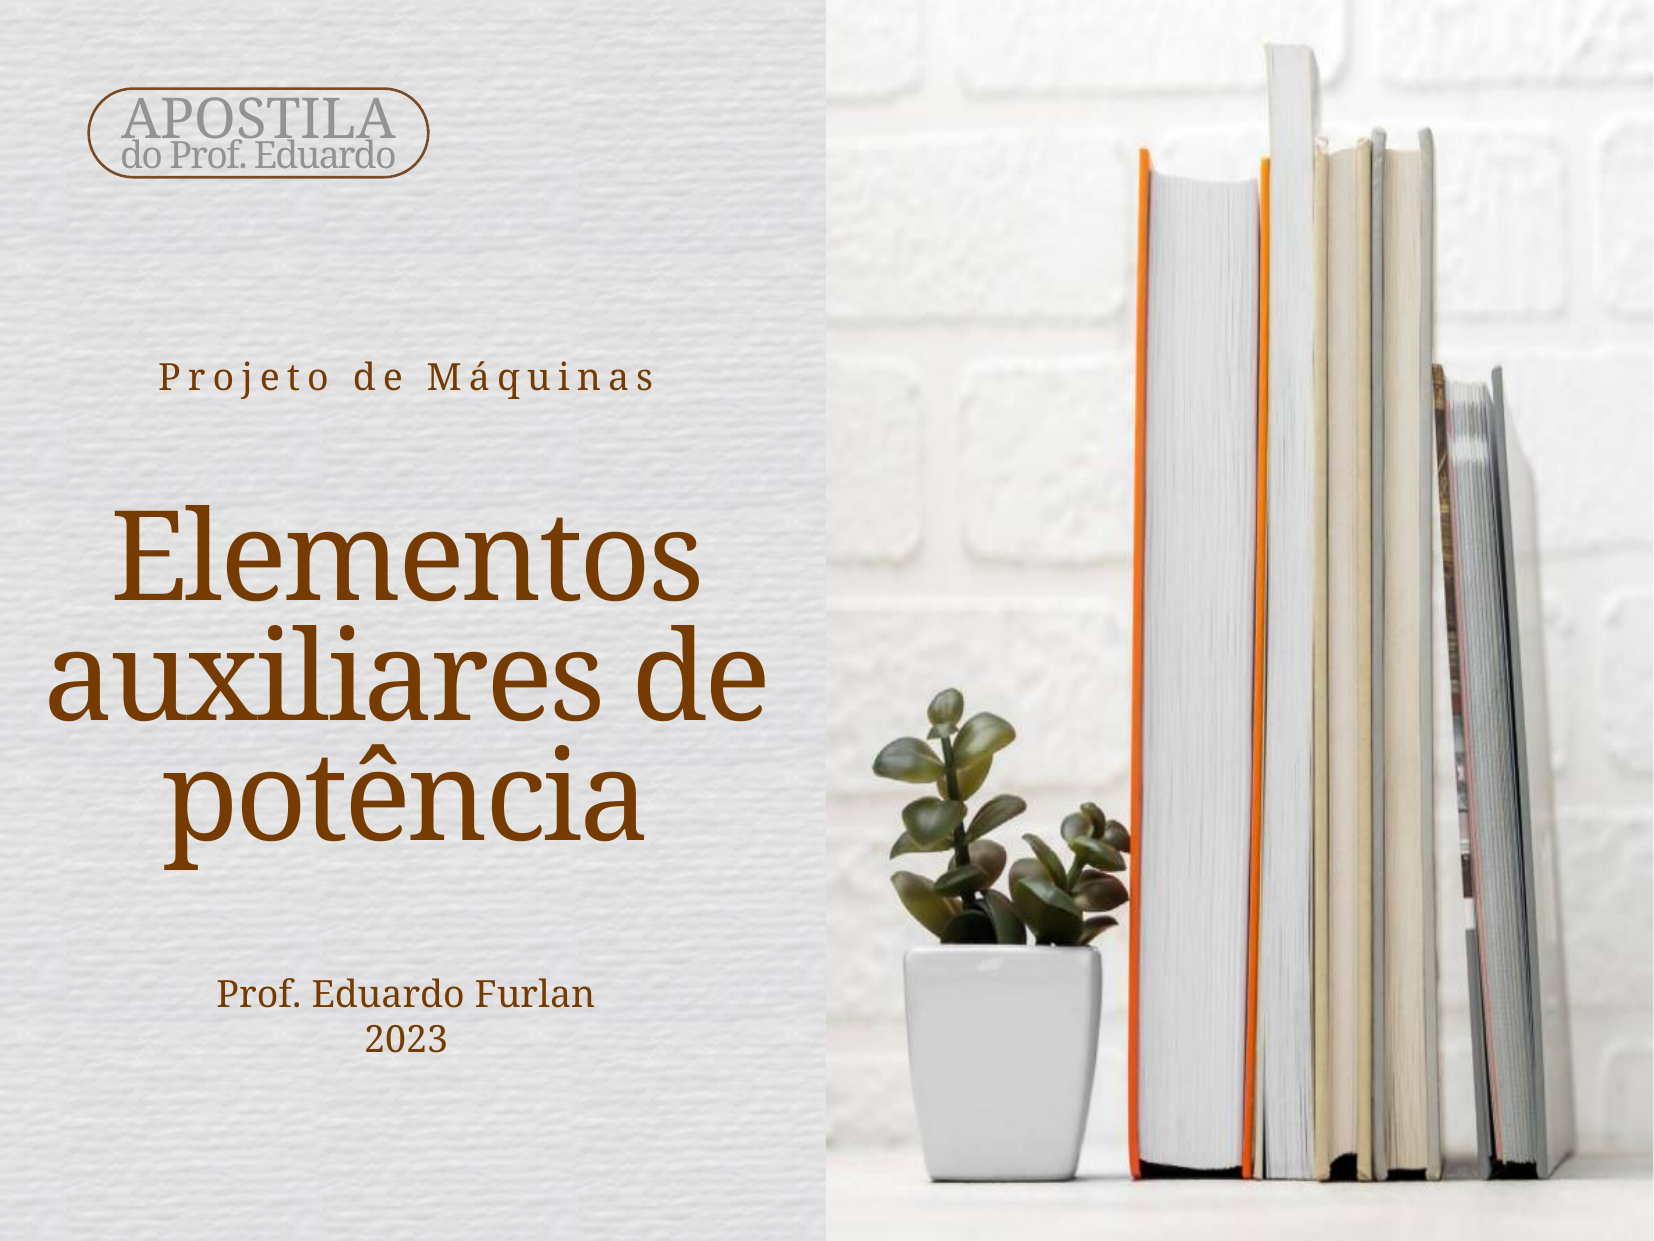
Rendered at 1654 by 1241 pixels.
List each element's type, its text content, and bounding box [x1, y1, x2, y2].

text_box Projeto de Máquinas Elementos auxiliares de potência Prof. Eduardo Furlan 2023 [0, 354, 813, 1068]
text_box [0, 0, 826, 1241]
text_box APOSTILA do Prof. Eduardo [88, 88, 429, 178]
picture [826, 0, 1654, 1241]
